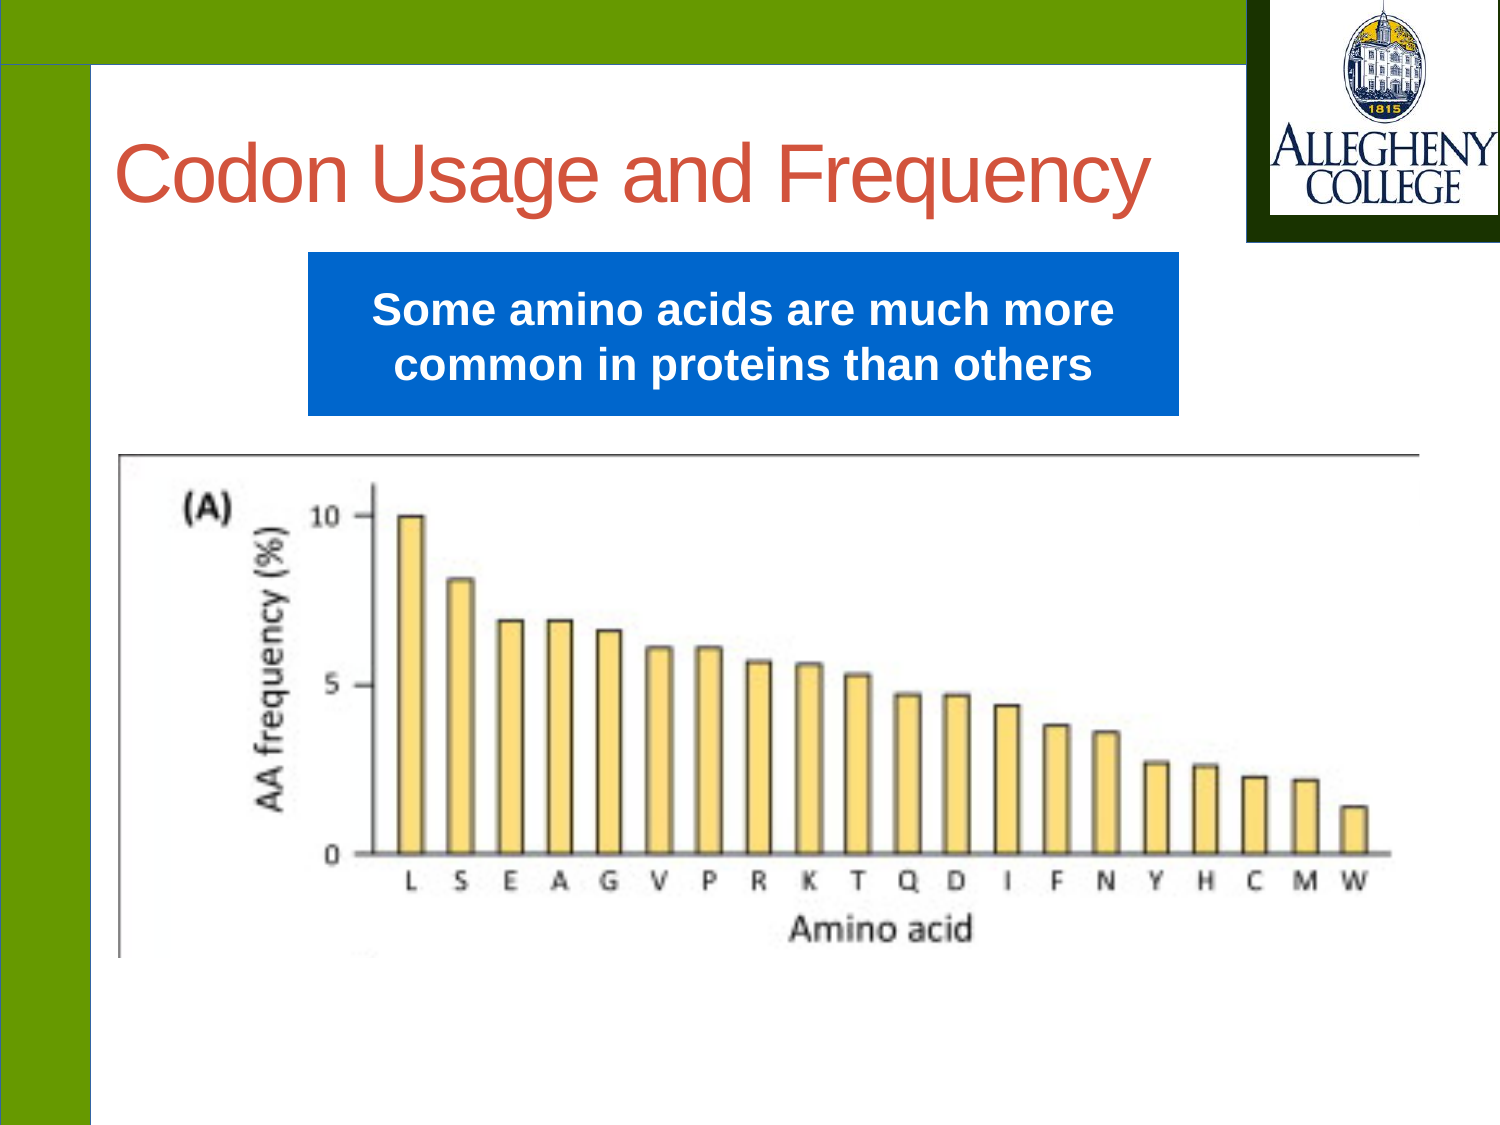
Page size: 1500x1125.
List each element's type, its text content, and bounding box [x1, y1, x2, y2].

list Some amino acids are much more common in proteins than others [304, 248, 1183, 421]
text_box [0, 0, 1500, 1125]
picture [118, 454, 1420, 958]
title Codon Usage and Frequency [98, 87, 1449, 250]
picture [1270, 0, 1498, 216]
